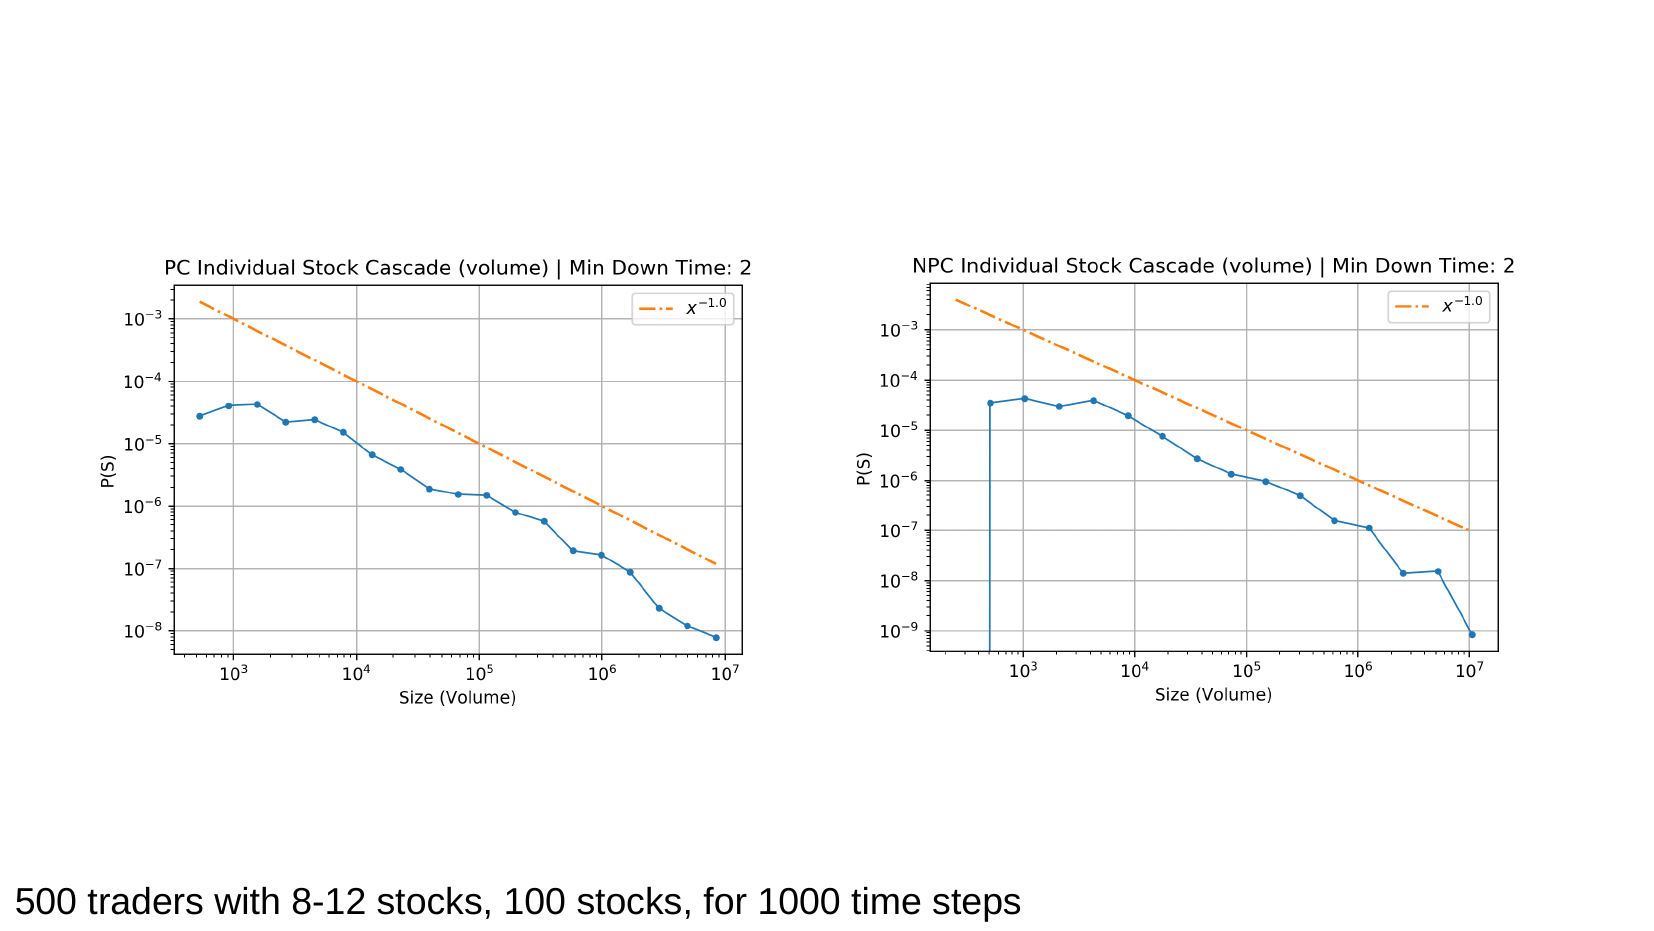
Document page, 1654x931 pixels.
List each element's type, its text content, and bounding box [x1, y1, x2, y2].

text_box 500 traders with 8-12 stocks, 100 stocks, for 1000 time steps [0, 873, 1038, 931]
picture [82, 226, 815, 715]
picture [838, 224, 1571, 712]
